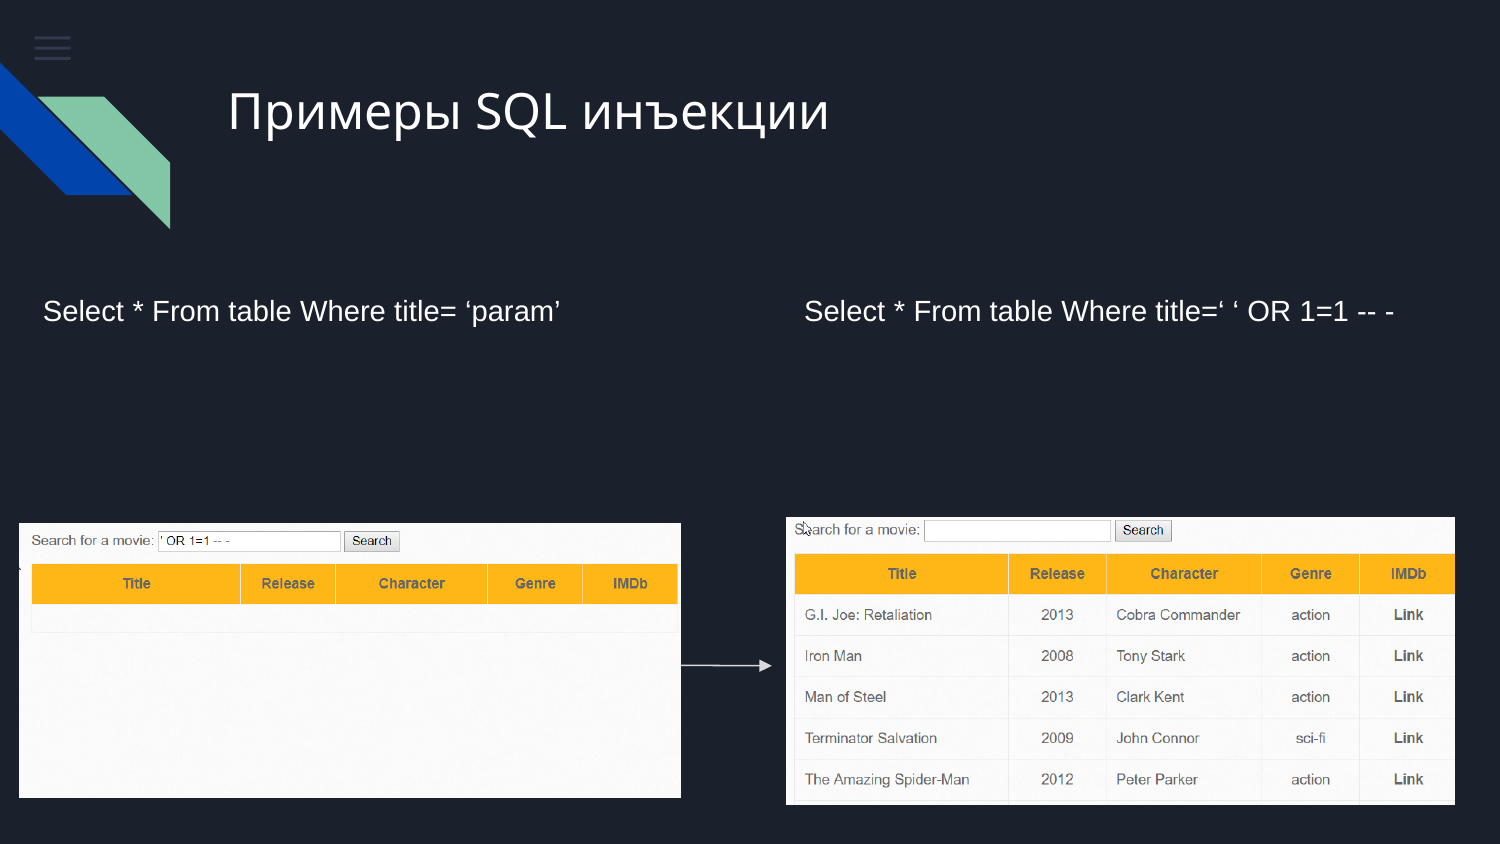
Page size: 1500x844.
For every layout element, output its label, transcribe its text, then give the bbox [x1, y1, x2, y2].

picture [786, 517, 1455, 805]
text_box Select * From table Where title=‘ ‘ OR 1=1 -- - [789, 276, 1451, 367]
picture [19, 523, 681, 798]
text_box Select * From table Where title= ‘param’ [27, 276, 621, 380]
title Примеры SQL инъекции [212, 64, 1368, 215]
